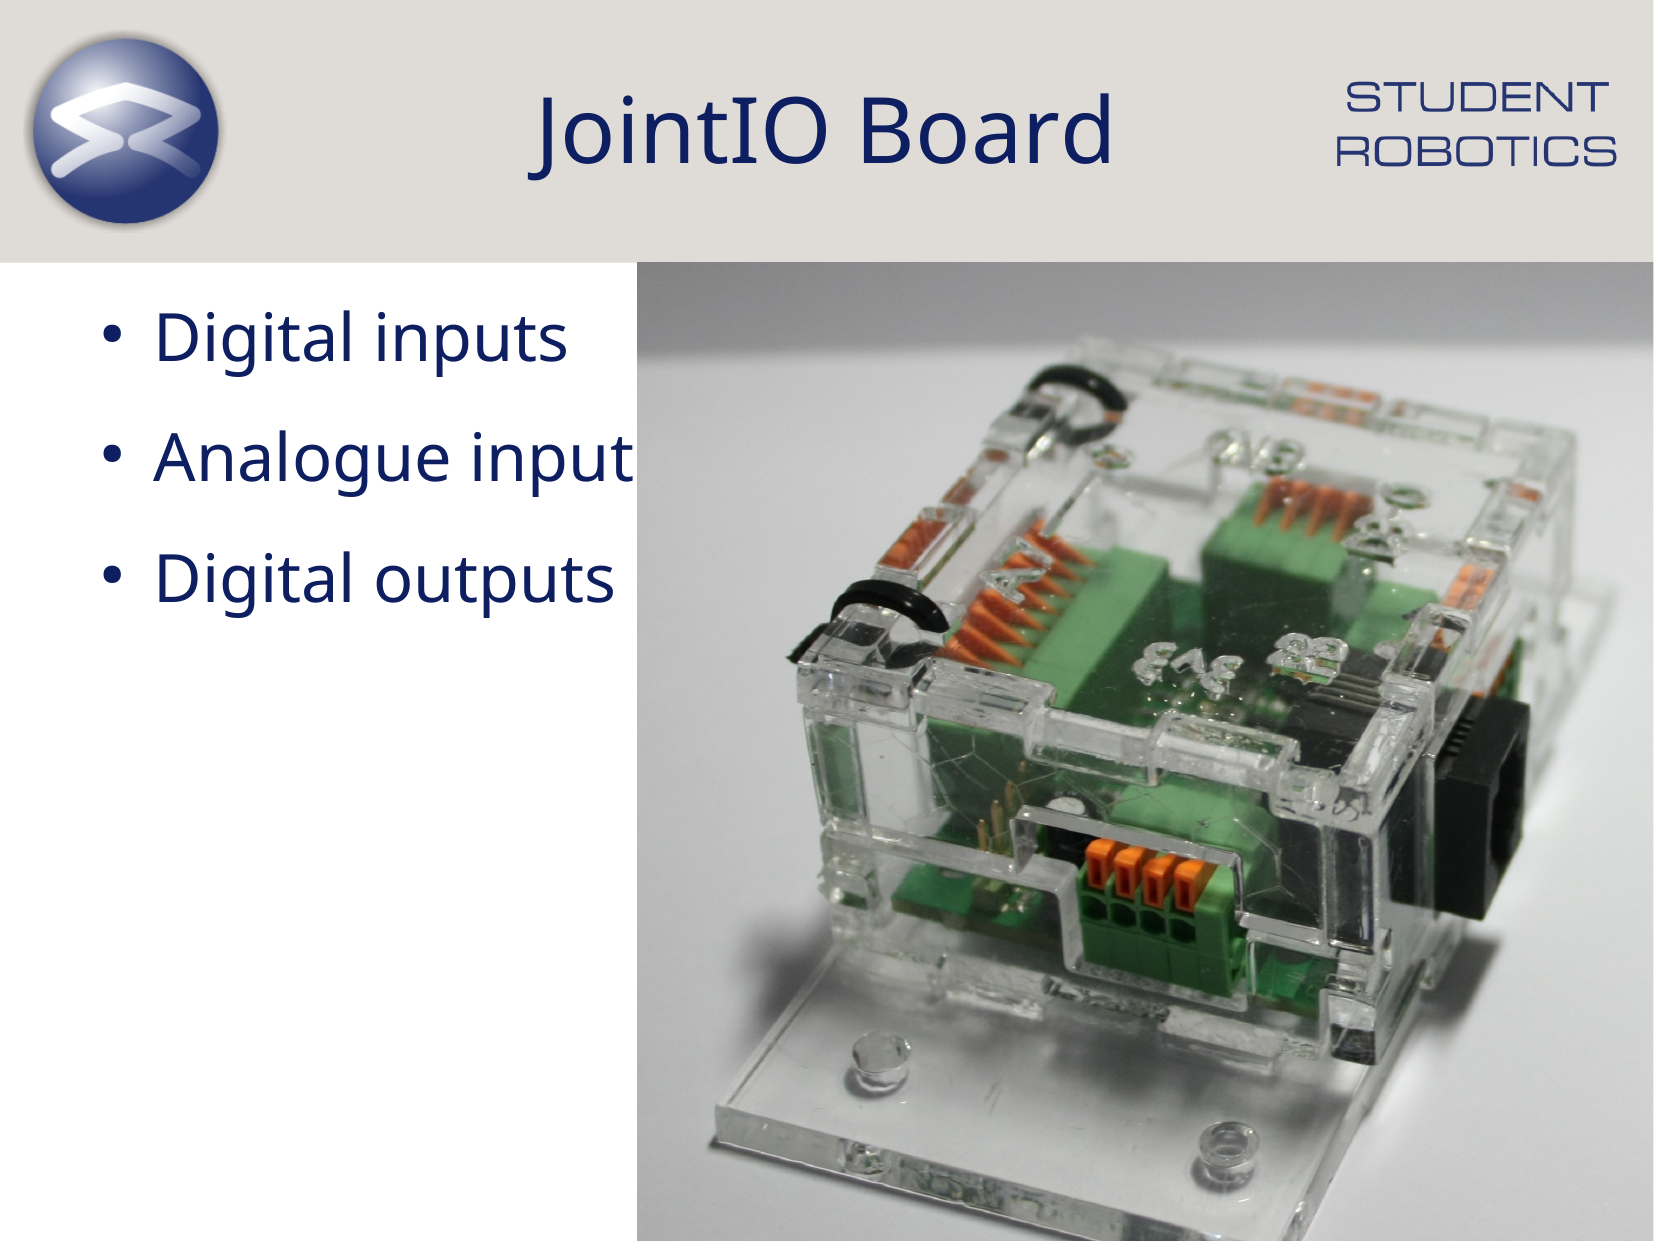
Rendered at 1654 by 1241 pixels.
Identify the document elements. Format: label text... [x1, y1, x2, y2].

list Digital inputs Analogue inputs Digital outputs [82, 290, 637, 1094]
title JointIO Board [82, 0, 1571, 257]
picture [1571, 68, 1633, 174]
picture [9, 19, 82, 245]
picture [637, 262, 1654, 1241]
